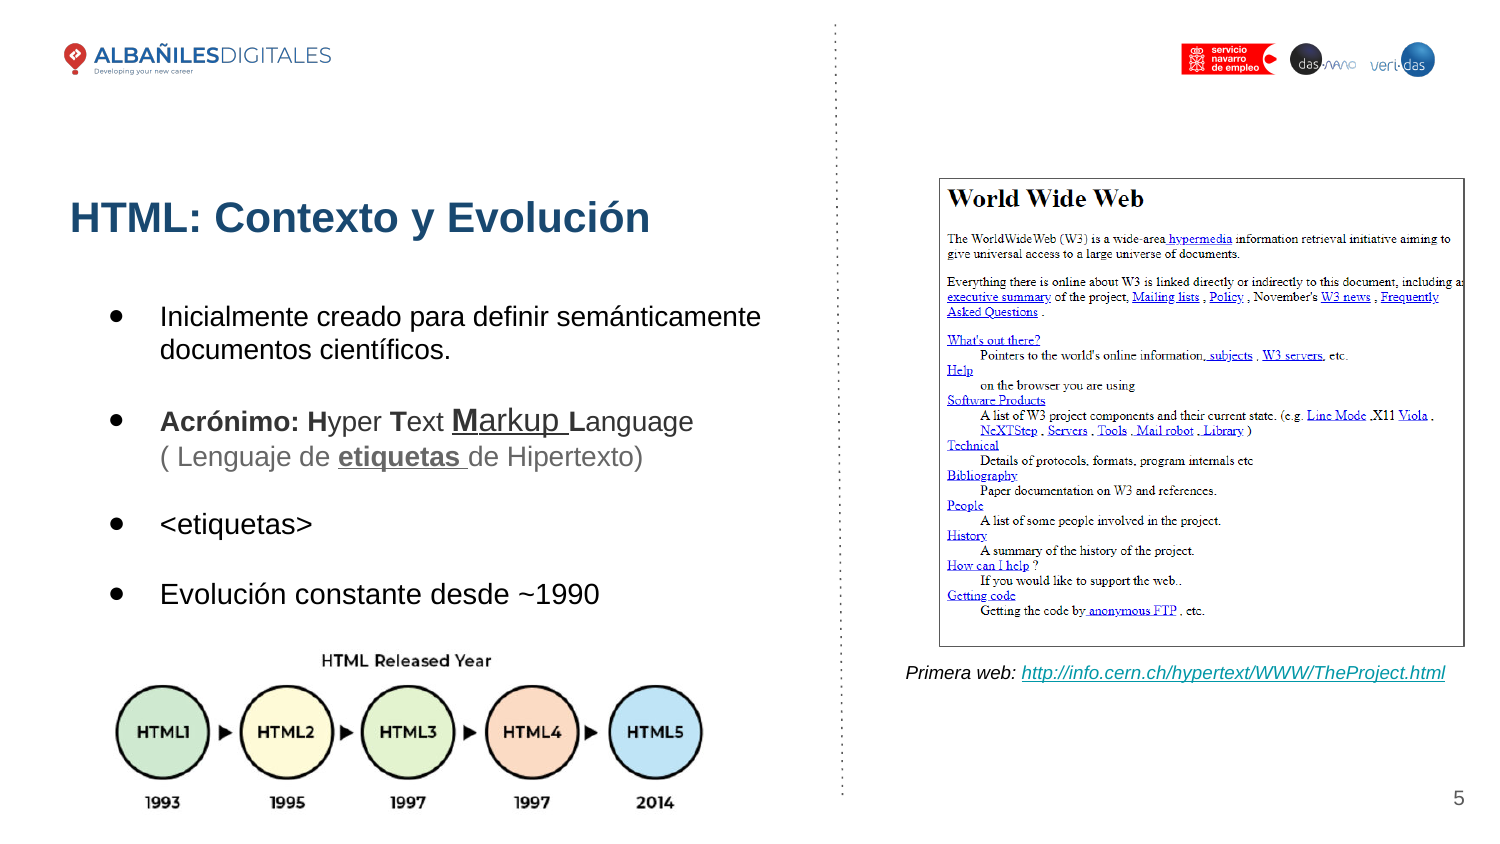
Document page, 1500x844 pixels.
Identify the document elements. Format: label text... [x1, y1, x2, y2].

picture [1290, 43, 1356, 75]
slide_number <number> [1389, 764, 1480, 830]
picture [940, 179, 1464, 646]
picture [1181, 43, 1277, 75]
text_box Primera web: http://info.cern.ch/hypertext/WWW/TheProject.html [890, 645, 1476, 699]
text_box Inicialmente creado para definir semánticamente documentos científicos. Acrónimo: Hyper Text Markup Language ( Lenguaje de etiquetas de Hipertexto) <etiquetas> Evolución constante desde ~1990 [69, 282, 788, 696]
picture [1370, 42, 1435, 77]
picture [106, 635, 707, 823]
text_box HTML: Contexto y Evolución [69, 179, 732, 282]
picture [64, 43, 332, 75]
